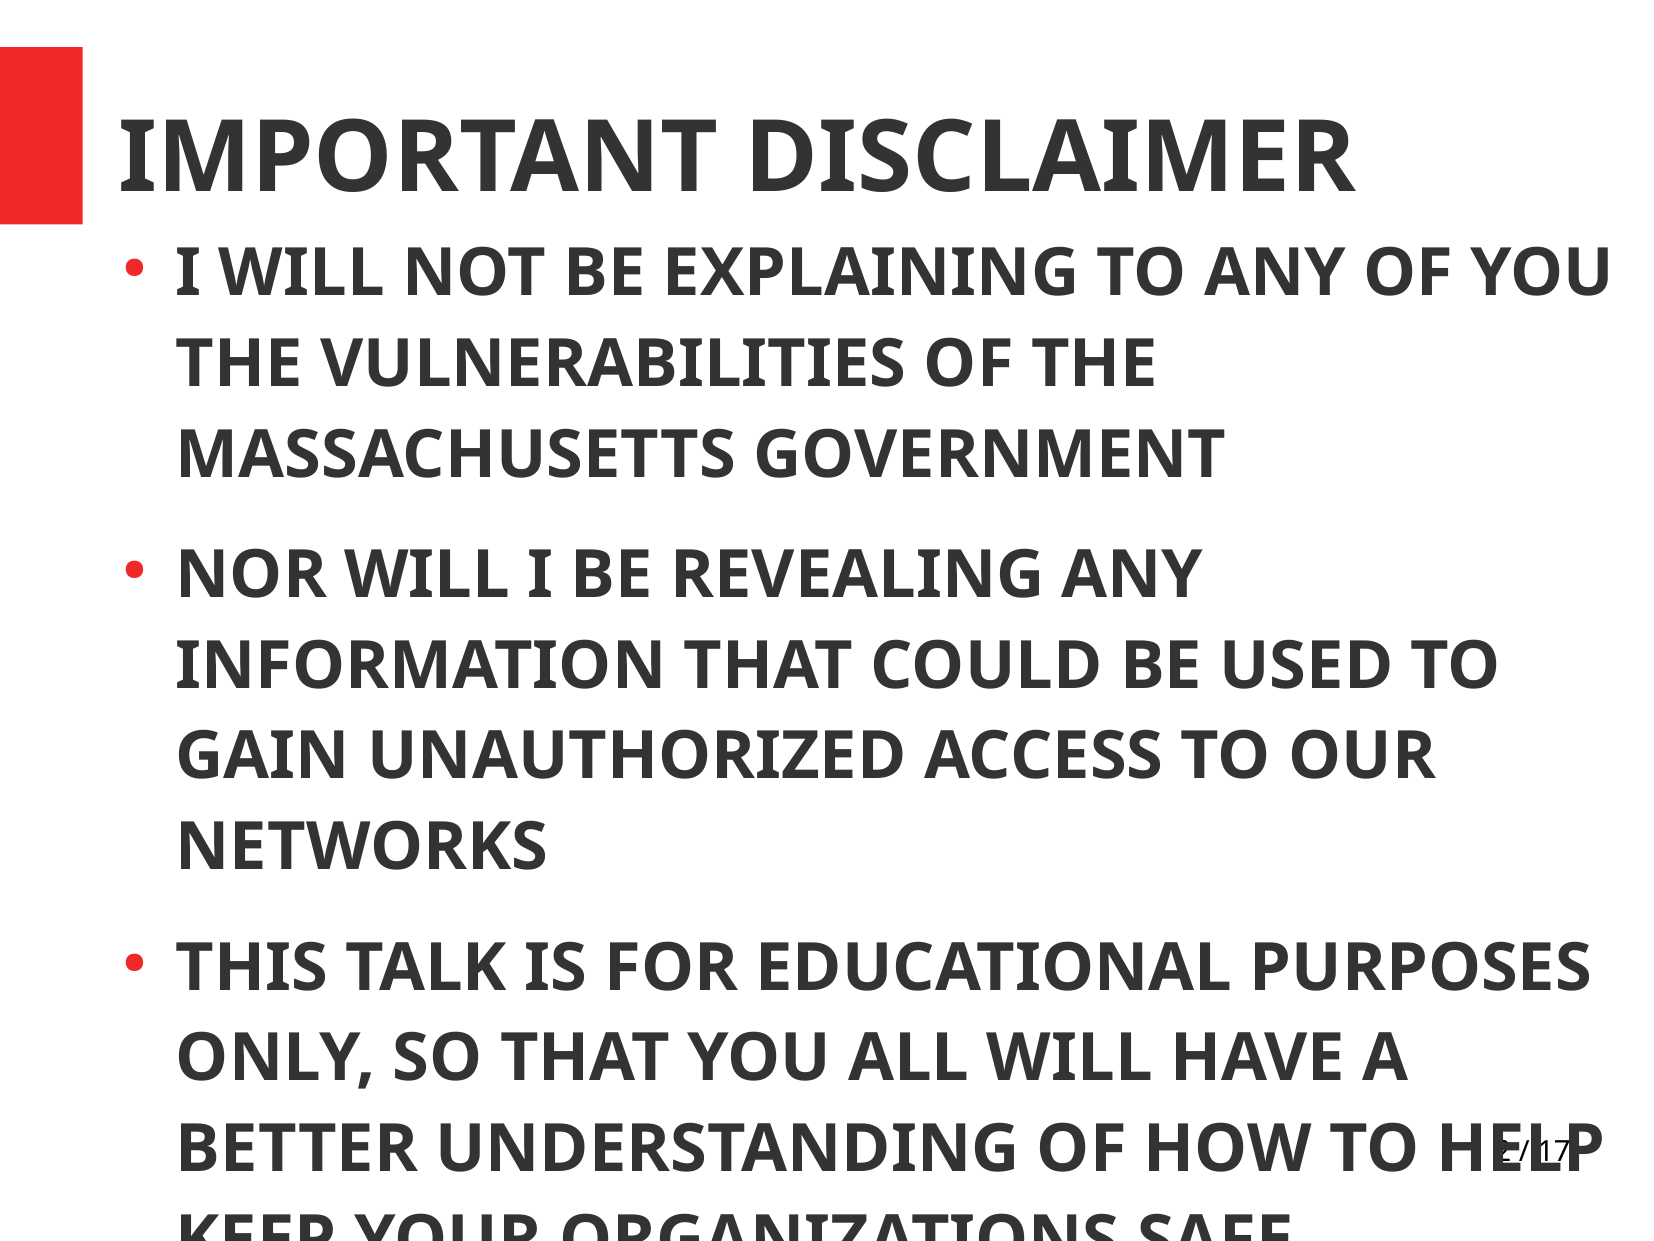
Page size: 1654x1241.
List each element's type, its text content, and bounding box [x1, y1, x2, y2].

title IMPORTANT DISCLAIMER [118, 49, 1571, 224]
list I WILL NOT BE EXPLAINING TO ANY OF YOU THE VULNERABILITIES OF THE MASSACHUSETTS GOVERNMENT NOR WILL I BE REVEALING ANY INFORMATION THAT COULD BE USED TO GAIN UNAUTHORIZED ACCESS TO OUR NETWORKS THIS TALK IS FOR EDUCATIONAL PURPOSES ONLY, SO THAT YOU ALL WILL HAVE A BETTER UNDERSTANDING OF HOW TO HELP KEEP YOUR ORGANIZATIONS SAFE [105, 224, 1654, 944]
